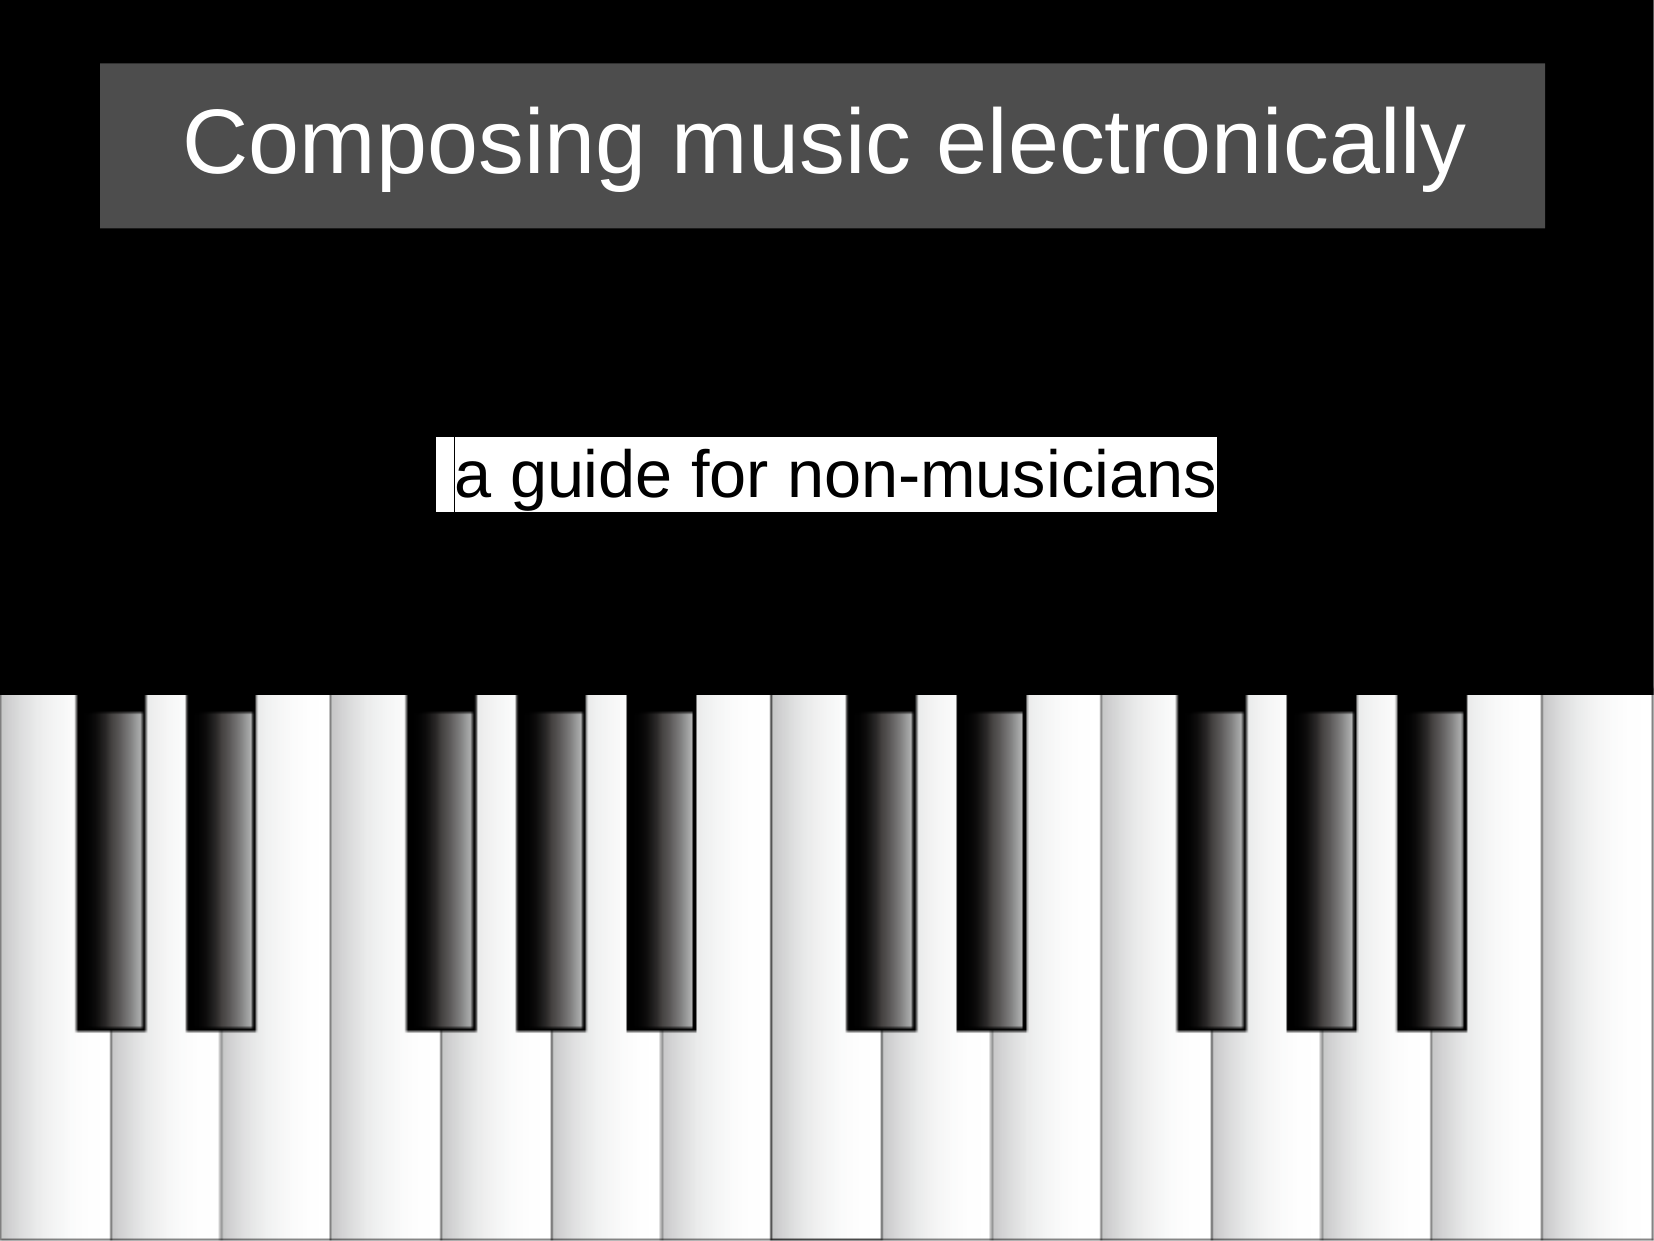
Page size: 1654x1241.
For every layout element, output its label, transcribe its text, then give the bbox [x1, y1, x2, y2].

subtitle a guide for non-musicians [82, 290, 1571, 659]
picture [0, 695, 1654, 1241]
title Composing music electronically [81, 90, 1570, 298]
